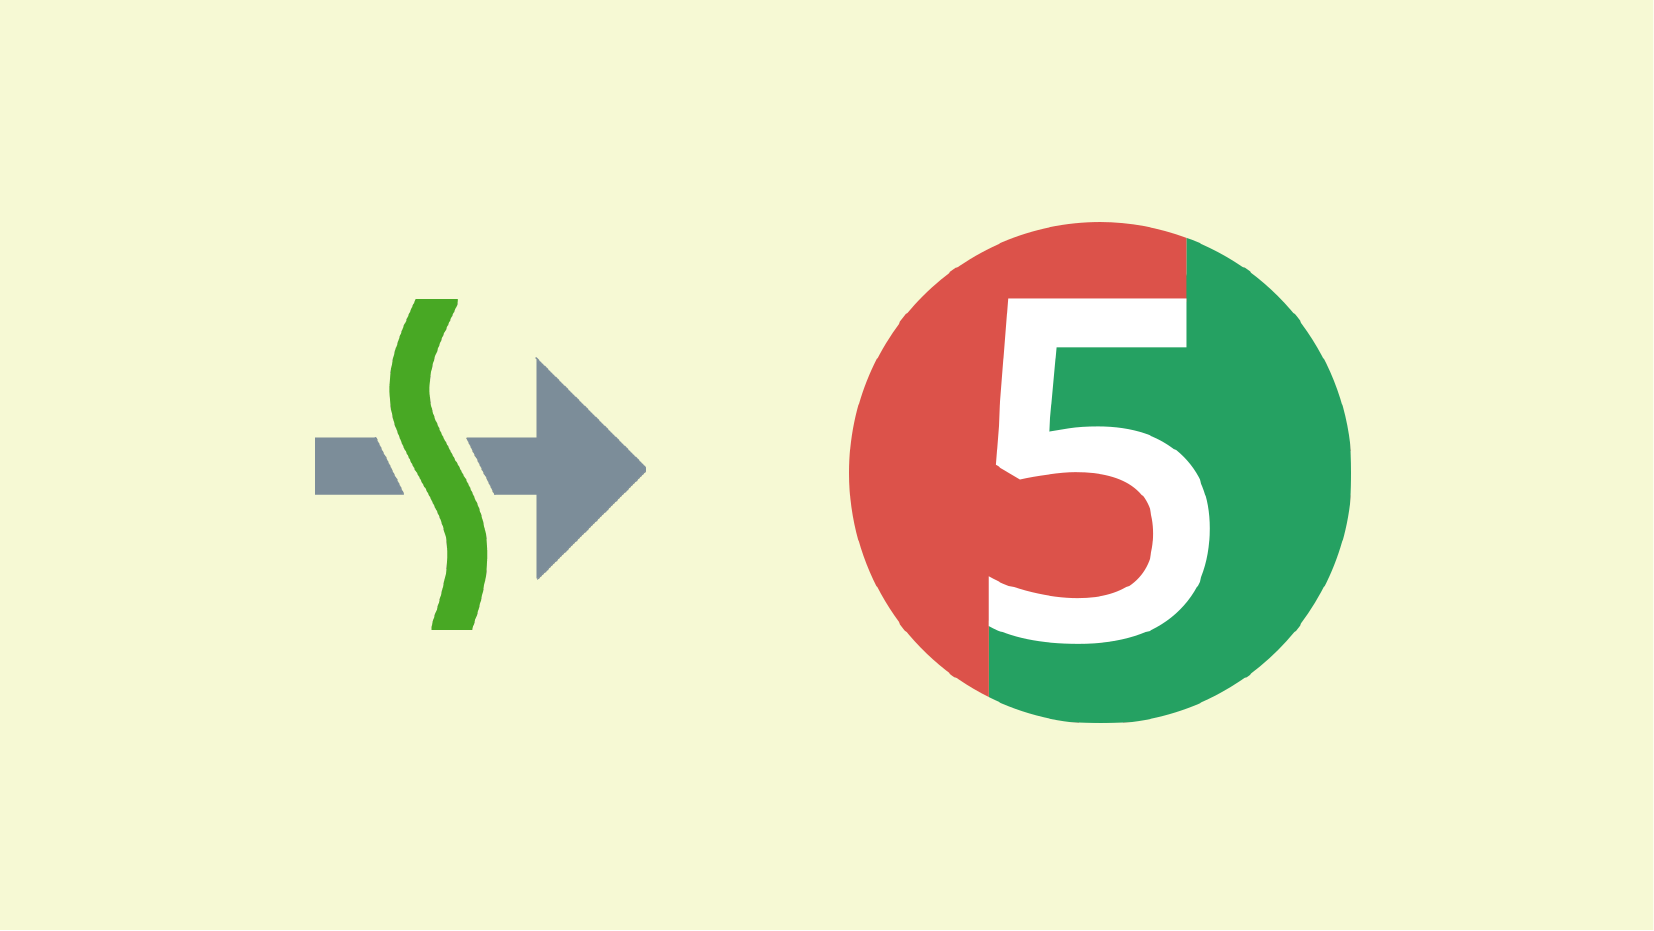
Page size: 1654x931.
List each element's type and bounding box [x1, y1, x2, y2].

picture [315, 299, 646, 631]
picture [849, 222, 1351, 723]
